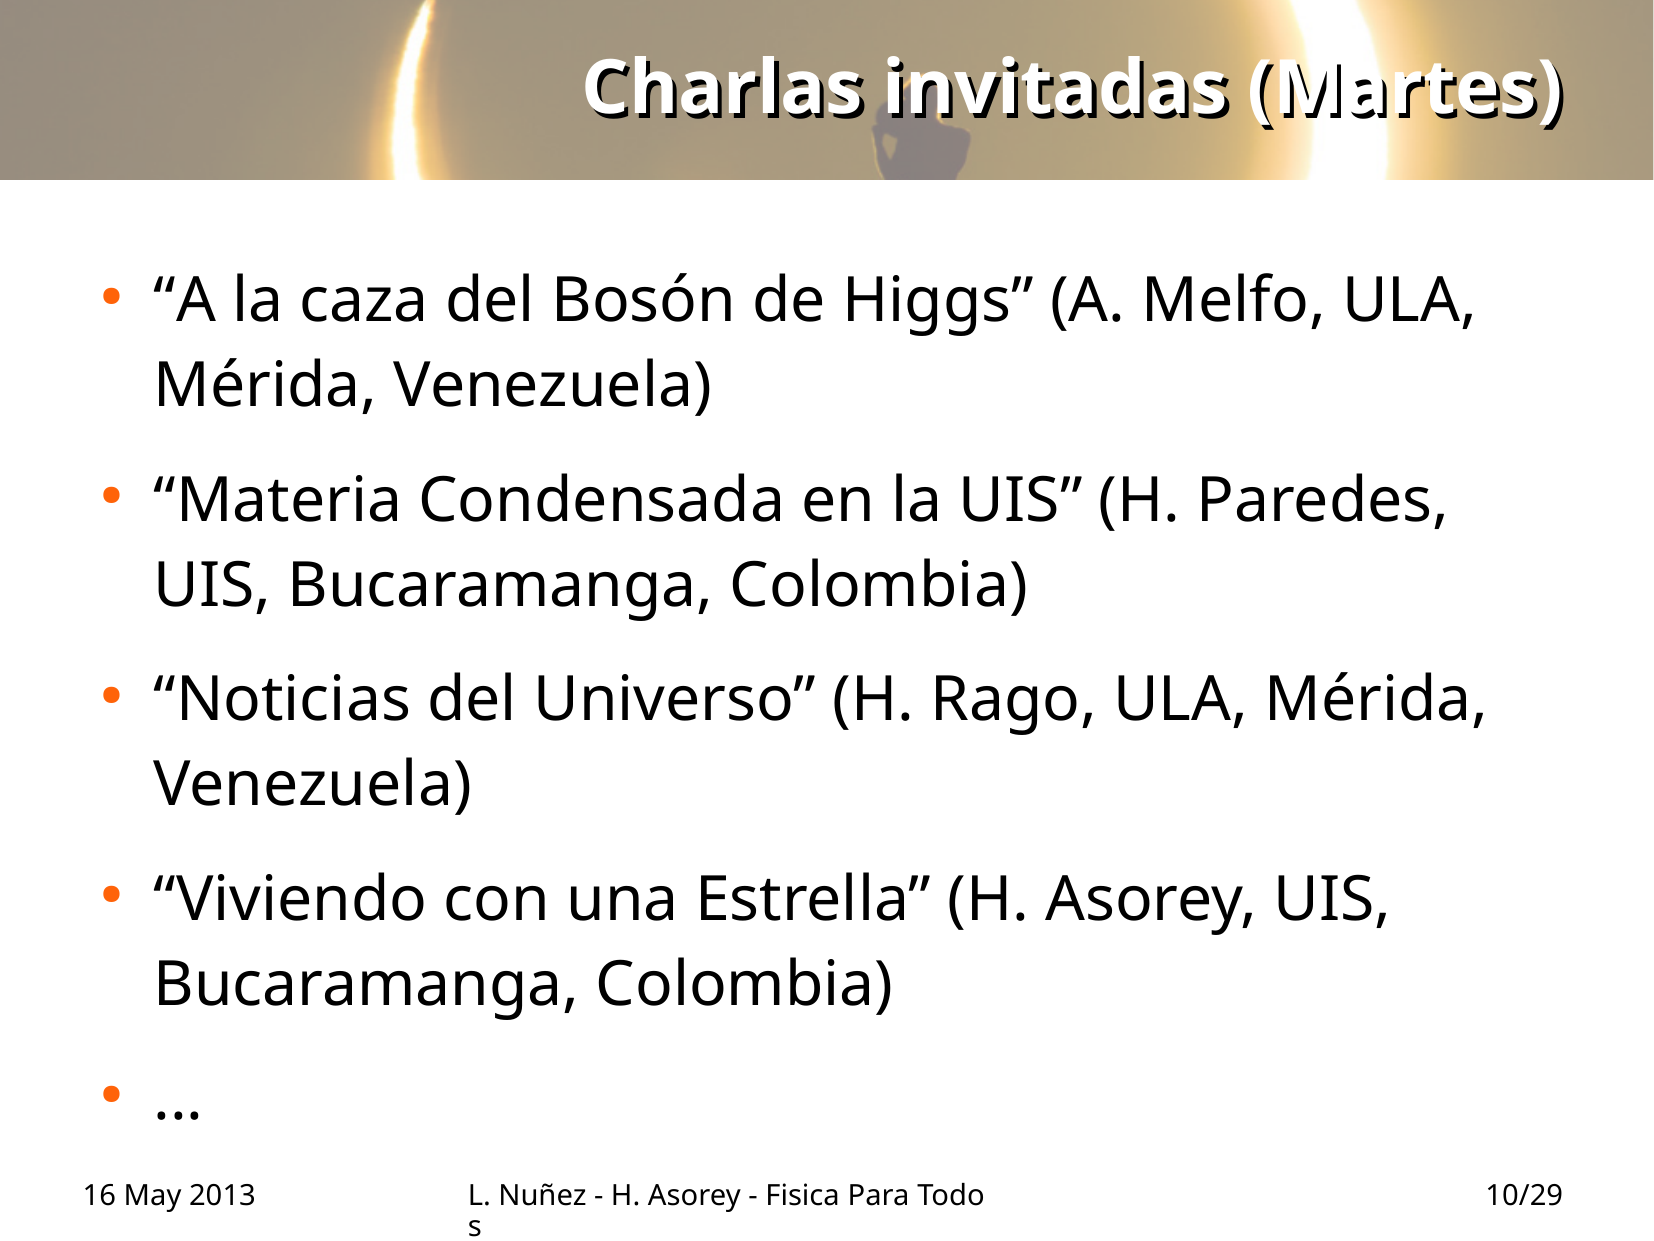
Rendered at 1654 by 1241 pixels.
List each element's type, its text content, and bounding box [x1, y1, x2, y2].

title Charlas invitadas (Martes) [75, 19, 1564, 151]
picture [0, 0, 1654, 180]
list “A la caza del Bosón de Higgs” (A. Melfo, ULA, Mérida, Venezuela) “Materia Condensada en la UIS” (H. Paredes, UIS, Bucaramanga, Colombia) “Noticias del Universo” (H. Rago, ULA, Mérida, Venezuela) “Viviendo con una Estrella” (H. Asorey, UIS, Bucaramanga, Colombia) ... [82, 255, 1571, 1156]
